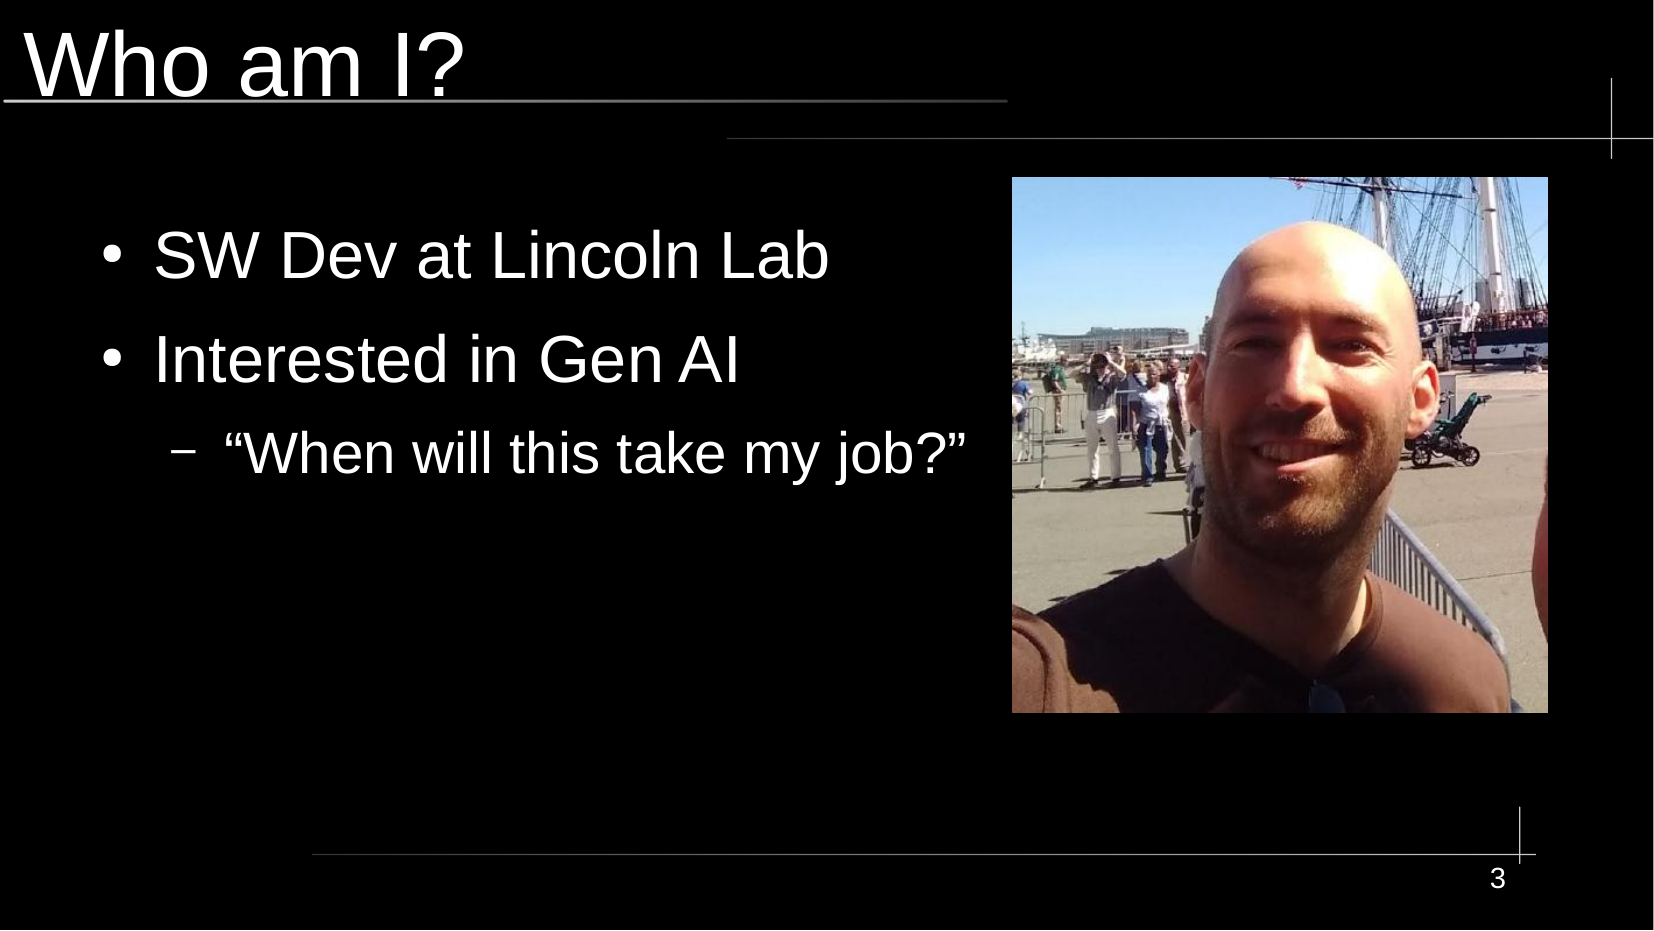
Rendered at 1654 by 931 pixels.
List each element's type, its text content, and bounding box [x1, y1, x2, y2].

list SW Dev at Lincoln Lab Interested in Gen AI “When will this take my job?” [82, 217, 1571, 758]
title Who am I? [23, 11, 1589, 119]
picture [1012, 177, 1548, 713]
